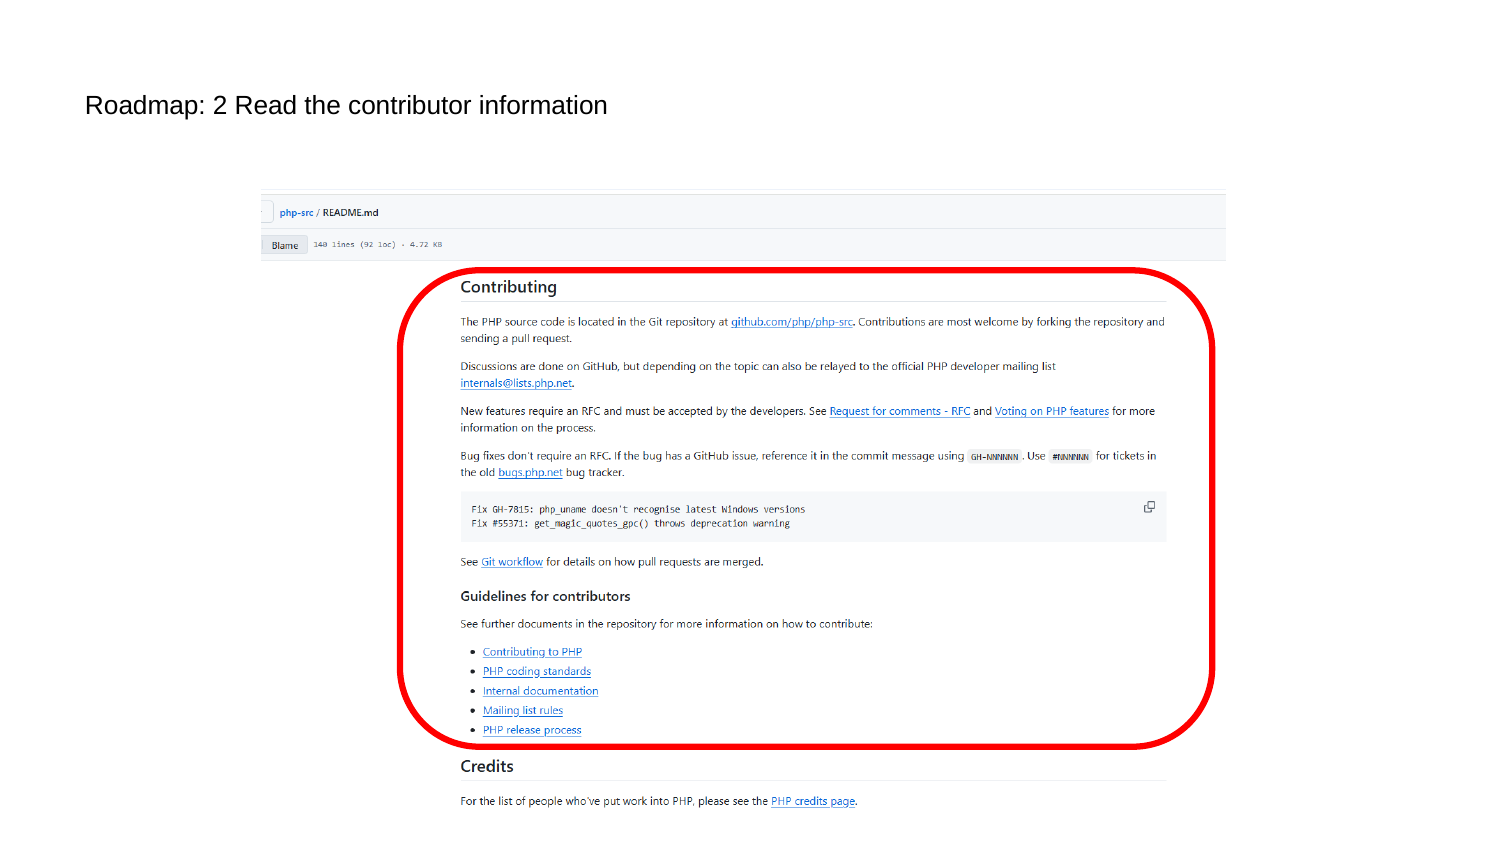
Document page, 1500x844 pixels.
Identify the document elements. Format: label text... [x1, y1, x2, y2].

title Roadmap: 2 Read the contributor information [69, 72, 1468, 167]
picture [261, 189, 1226, 817]
